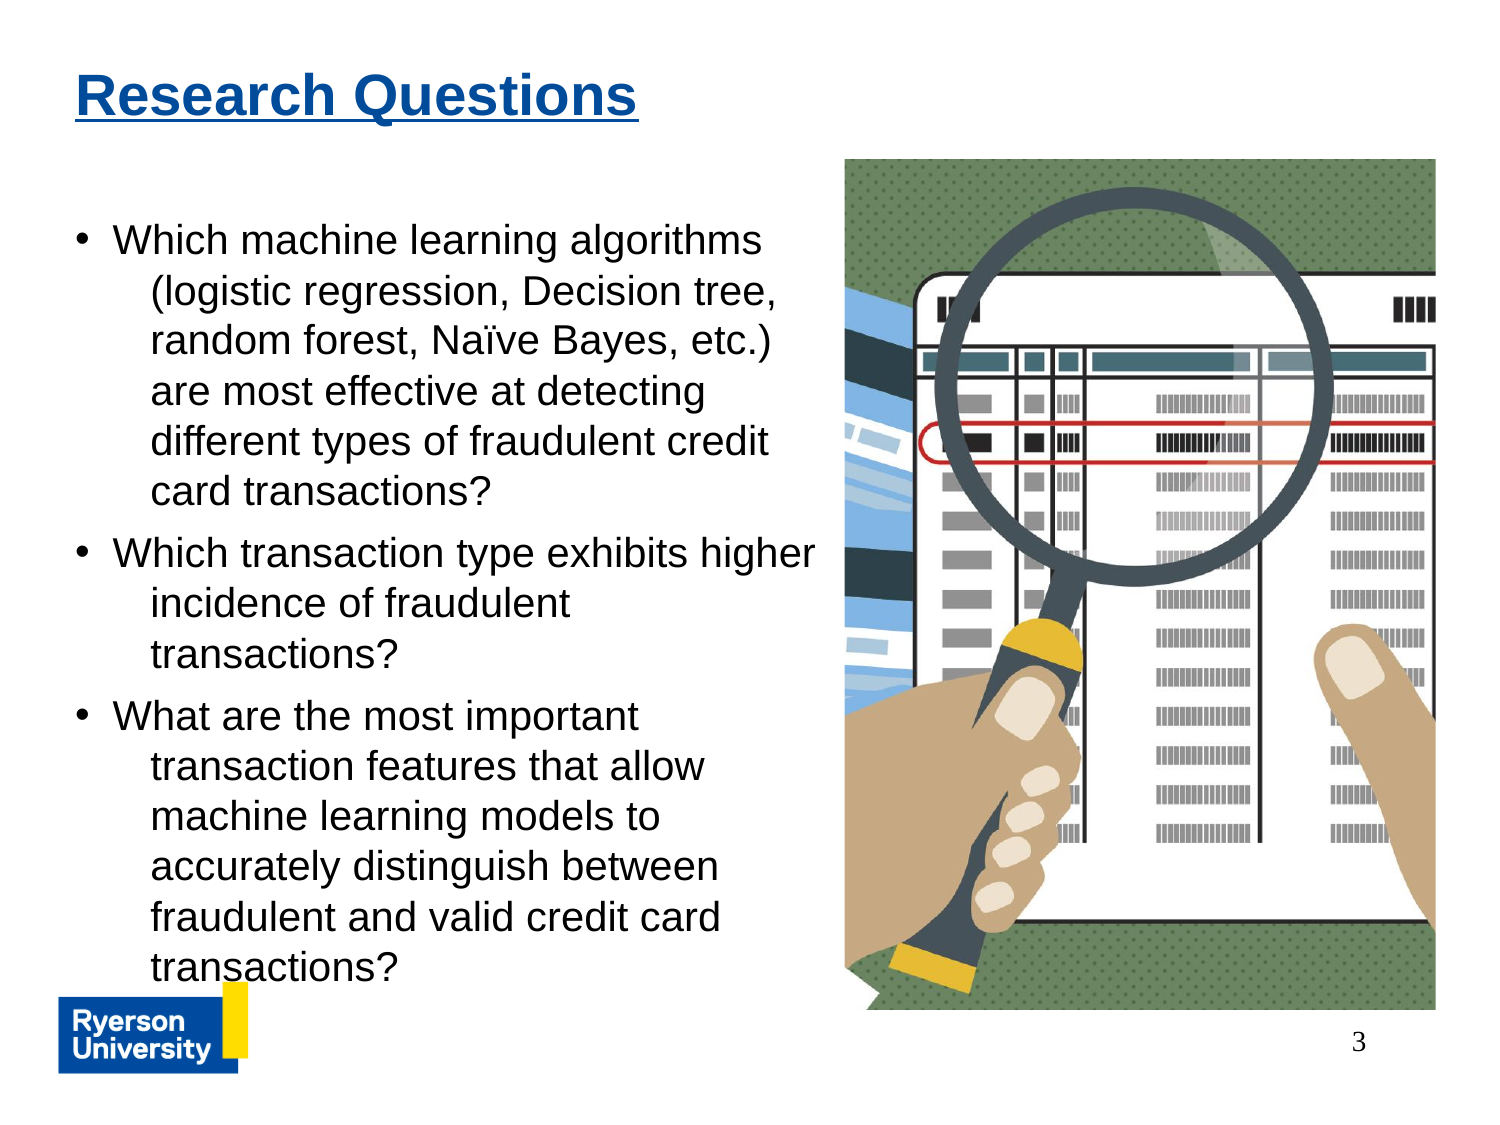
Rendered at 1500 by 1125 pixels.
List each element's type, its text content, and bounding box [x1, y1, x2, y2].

text_box [1336, 1009, 1445, 1070]
title Research Questions [59, 64, 1446, 240]
list Which machine learning algorithms (logistic regression, Decision tree, random forest, Naïve Bayes, etc.) are most effective at detecting different types of fraudulent credit card transactions? Which transaction type exhibits higher incidence of fraudulent transactions? What are the most important transaction features that allow machine learning models to accurately distinguish between fraudulent and valid credit card transactions? [59, 205, 845, 1006]
picture [844, 240, 1436, 1010]
